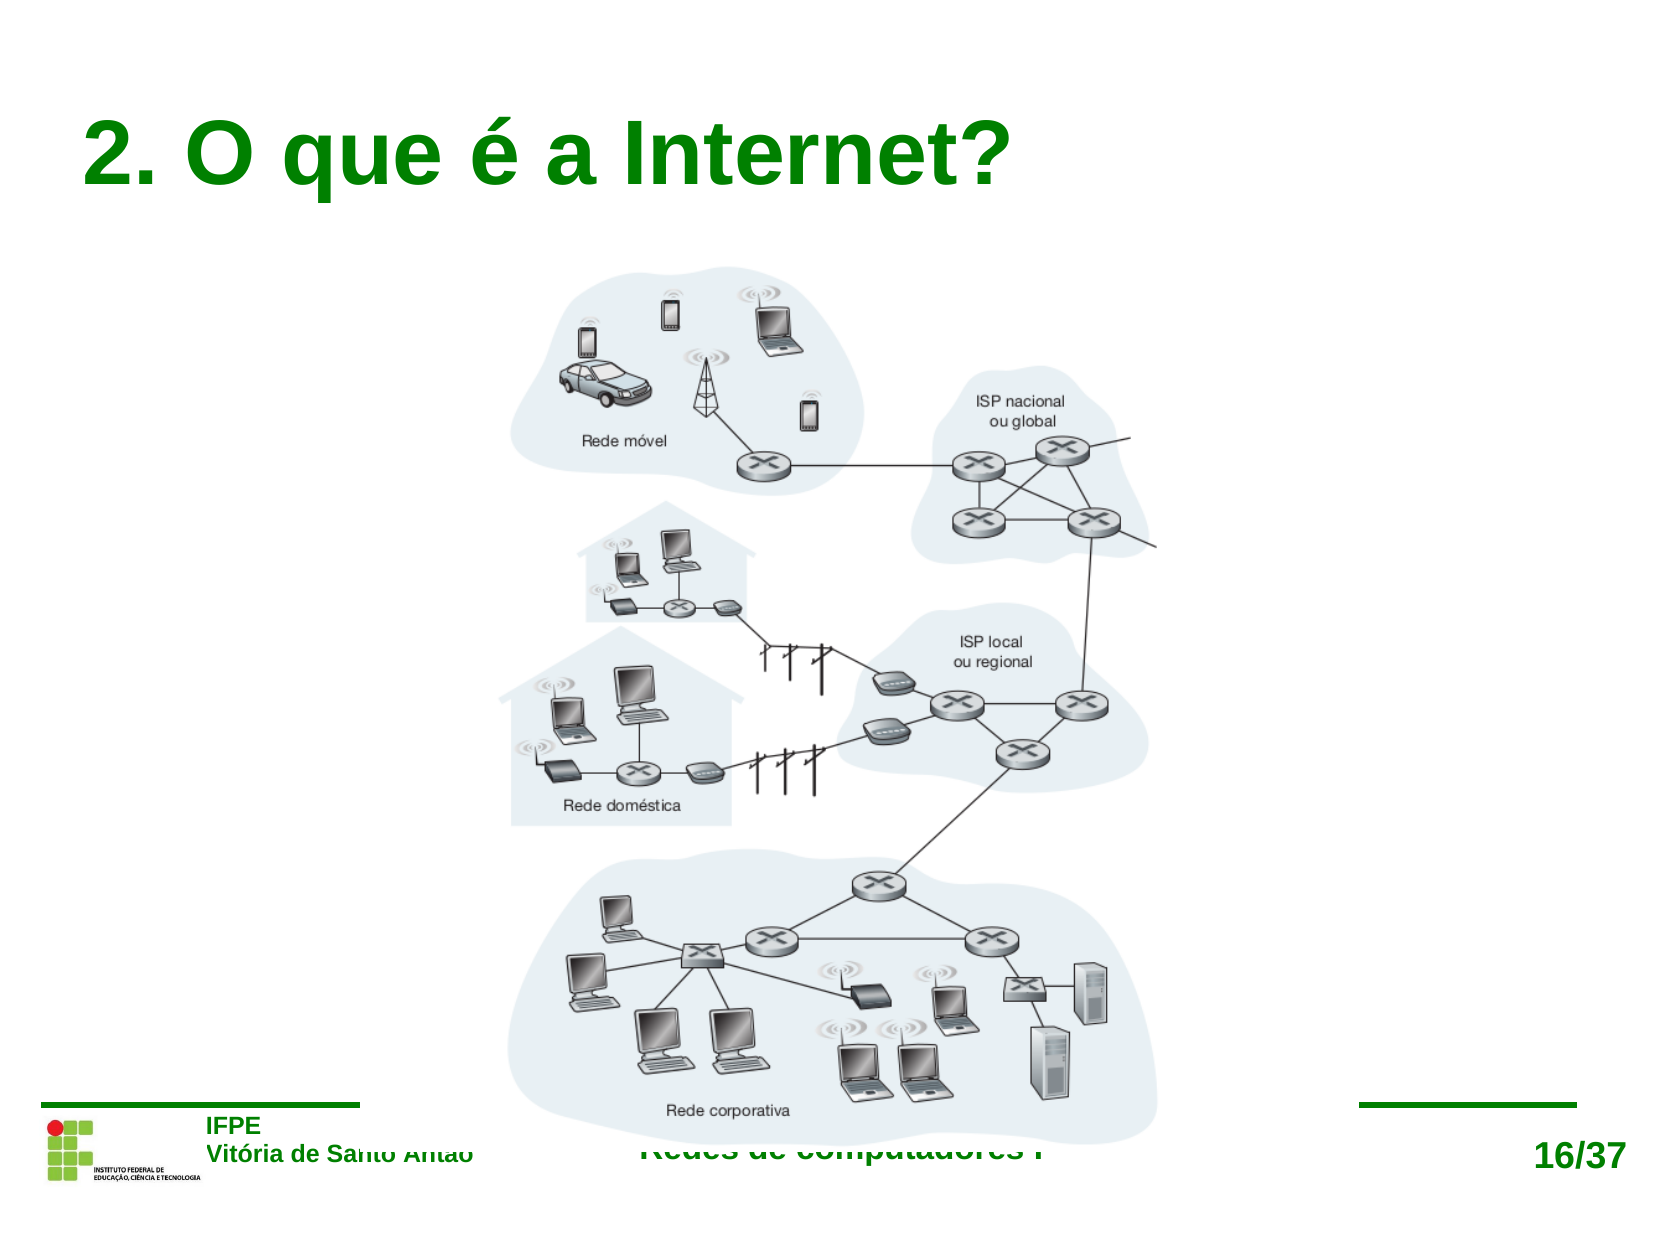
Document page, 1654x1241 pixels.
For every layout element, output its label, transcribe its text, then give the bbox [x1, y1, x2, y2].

picture [39, 1111, 207, 1191]
title 2. O que é a Internet? [82, 49, 1571, 257]
picture [360, 258, 1359, 1152]
